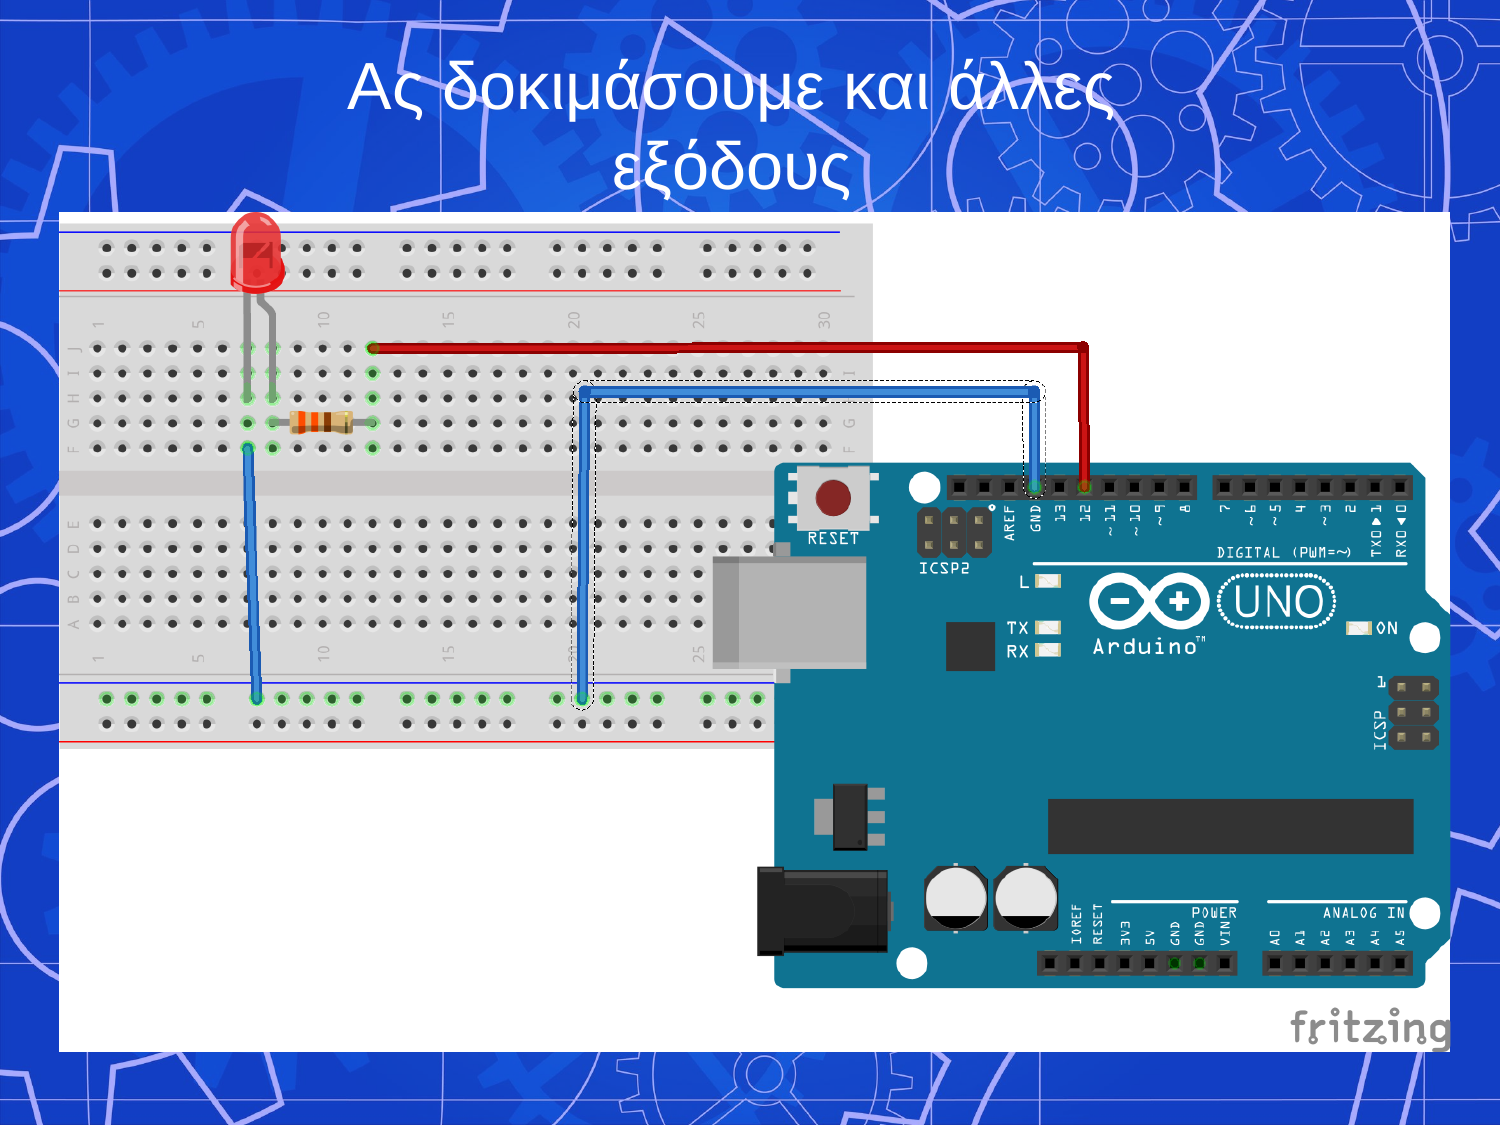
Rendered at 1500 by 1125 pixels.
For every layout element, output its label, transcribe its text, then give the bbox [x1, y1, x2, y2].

picture [0, 0, 1500, 1125]
text_box Ας δοκιμάσουμε και άλλες εξόδους [283, 35, 1182, 211]
